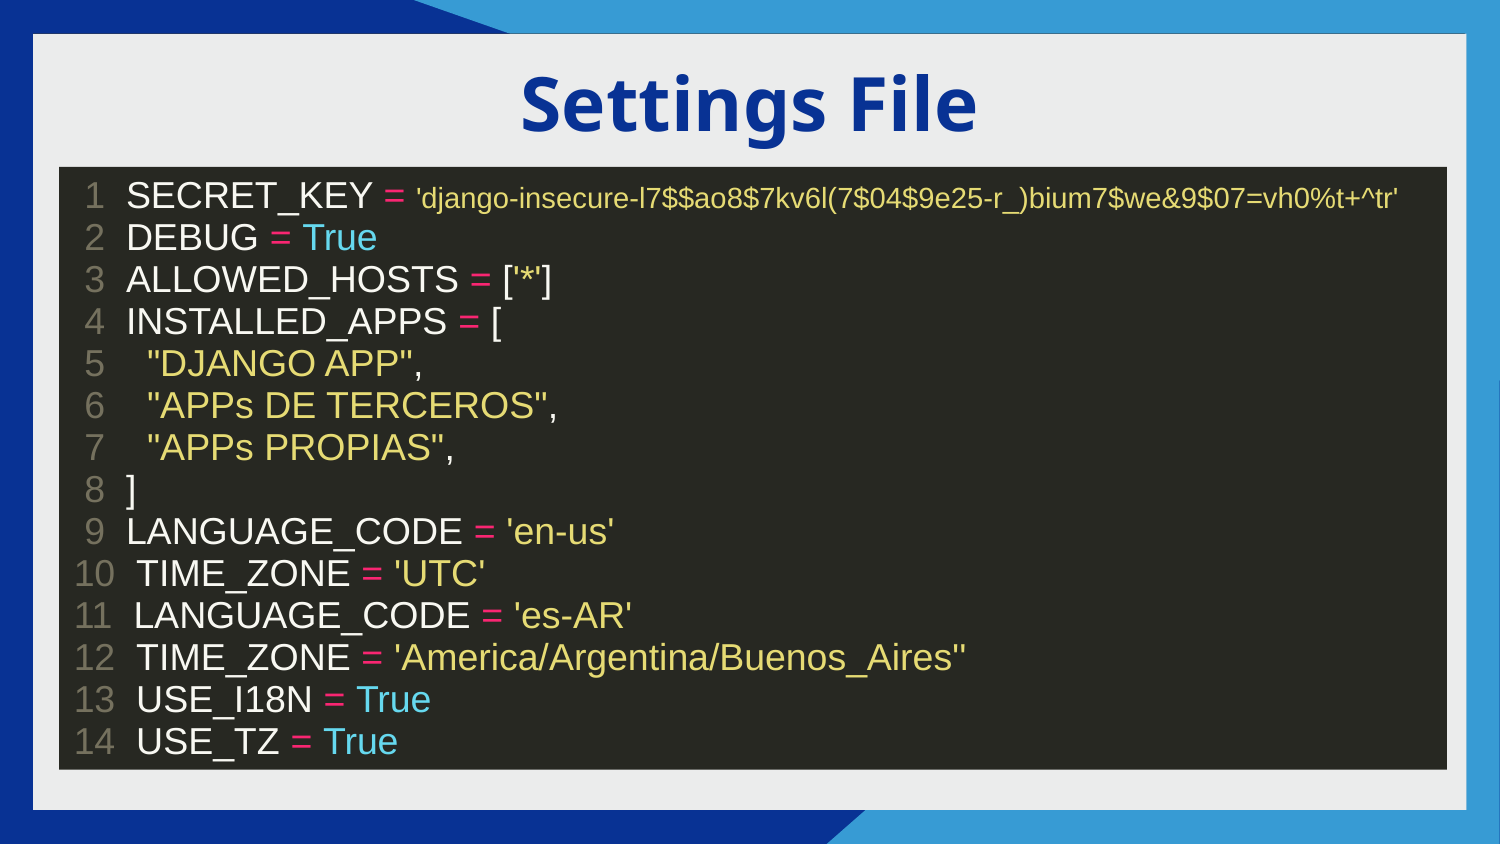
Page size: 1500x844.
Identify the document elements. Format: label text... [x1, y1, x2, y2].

text_box 1 SECRET_KEY = 'django-insecure-l7$$ao8$7kv6l(7$04$9e25-r_)bium7$we&9$07=vh0%t+^tr' 2 DEBUG = True 3 ALLOWED_HOSTS = ['*'] 4 INSTALLED_APPS = [ 5 "DJANGO APP", 6 "APPs DE TERCEROS", 7 "APPs PROPIAS", 8 ] 9 LANGUAGE_CODE = 'en-us' 10 TIME_ZONE = 'UTC' 11 LANGUAGE_CODE = 'es-AR' 12 TIME_ZONE = 'America/Argentina/Buenos_Aires'' 13 USE_I18N = True 14 USE_TZ = True [59, 166, 1447, 770]
title Settings File [34, 36, 1466, 178]
